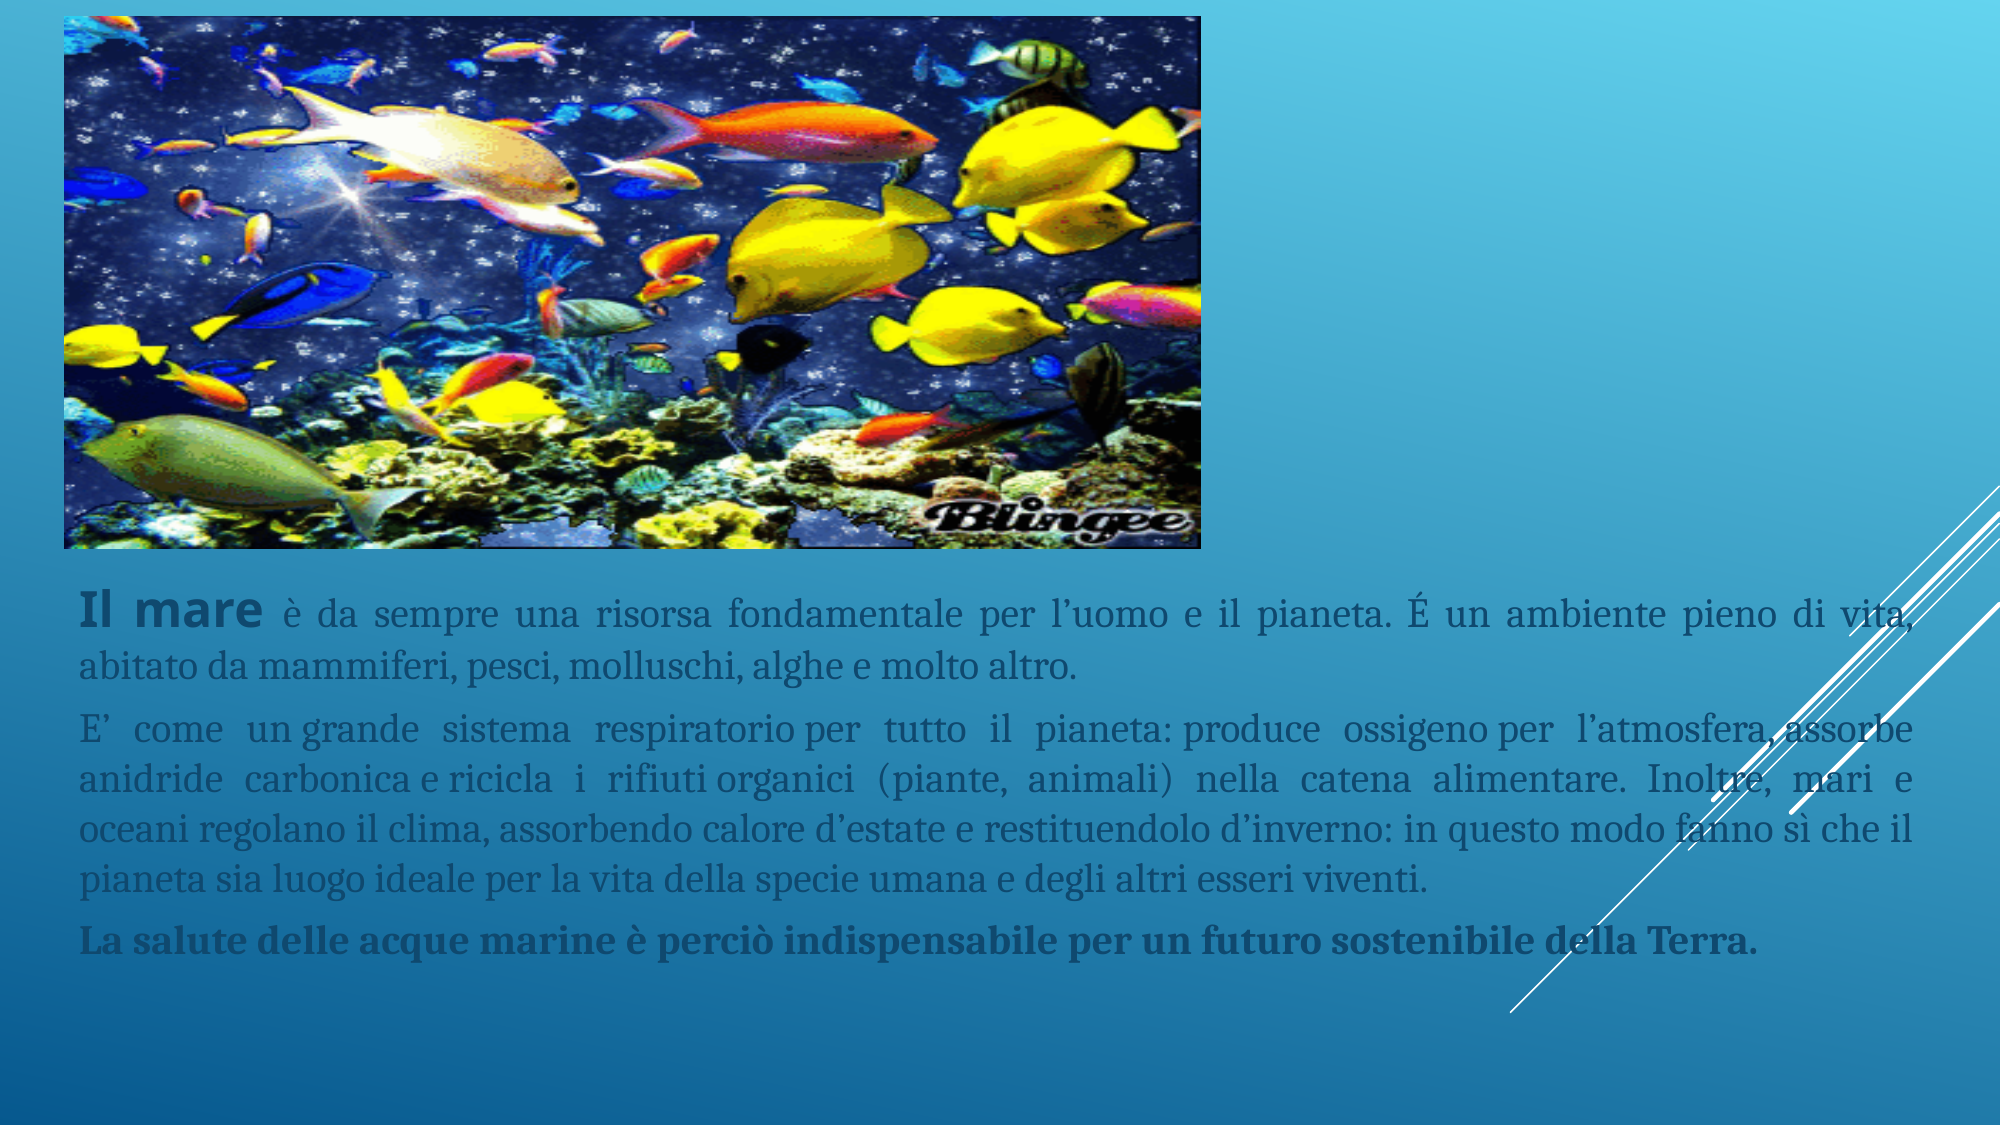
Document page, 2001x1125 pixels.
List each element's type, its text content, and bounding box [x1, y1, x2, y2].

list Il mare è da sempre una risorsa fondamentale per l’uomo e il pianeta. É un ambiente pieno di vita, abitato da mammiferi, pesci, molluschi, alghe e molto altro. E’ come un grande sistema respiratorio per tutto il pianeta: produce ossigeno per l’atmosfera, assorbe anidride carbonica e ricicla i rifiuti organici (piante, animali) nella catena alimentare. Inoltre, mari e oceani regolano il clima, assorbendo calore d’estate e restituendolo d’inverno: in questo modo fanno sì che il pianeta sia luogo ideale per la vita della specie umana e degli altri esseri viventi. La salute delle acque marine è perciò indispensabile per un futuro sostenibile della Terra. [64, 455, 1936, 1014]
picture [64, 16, 1201, 549]
